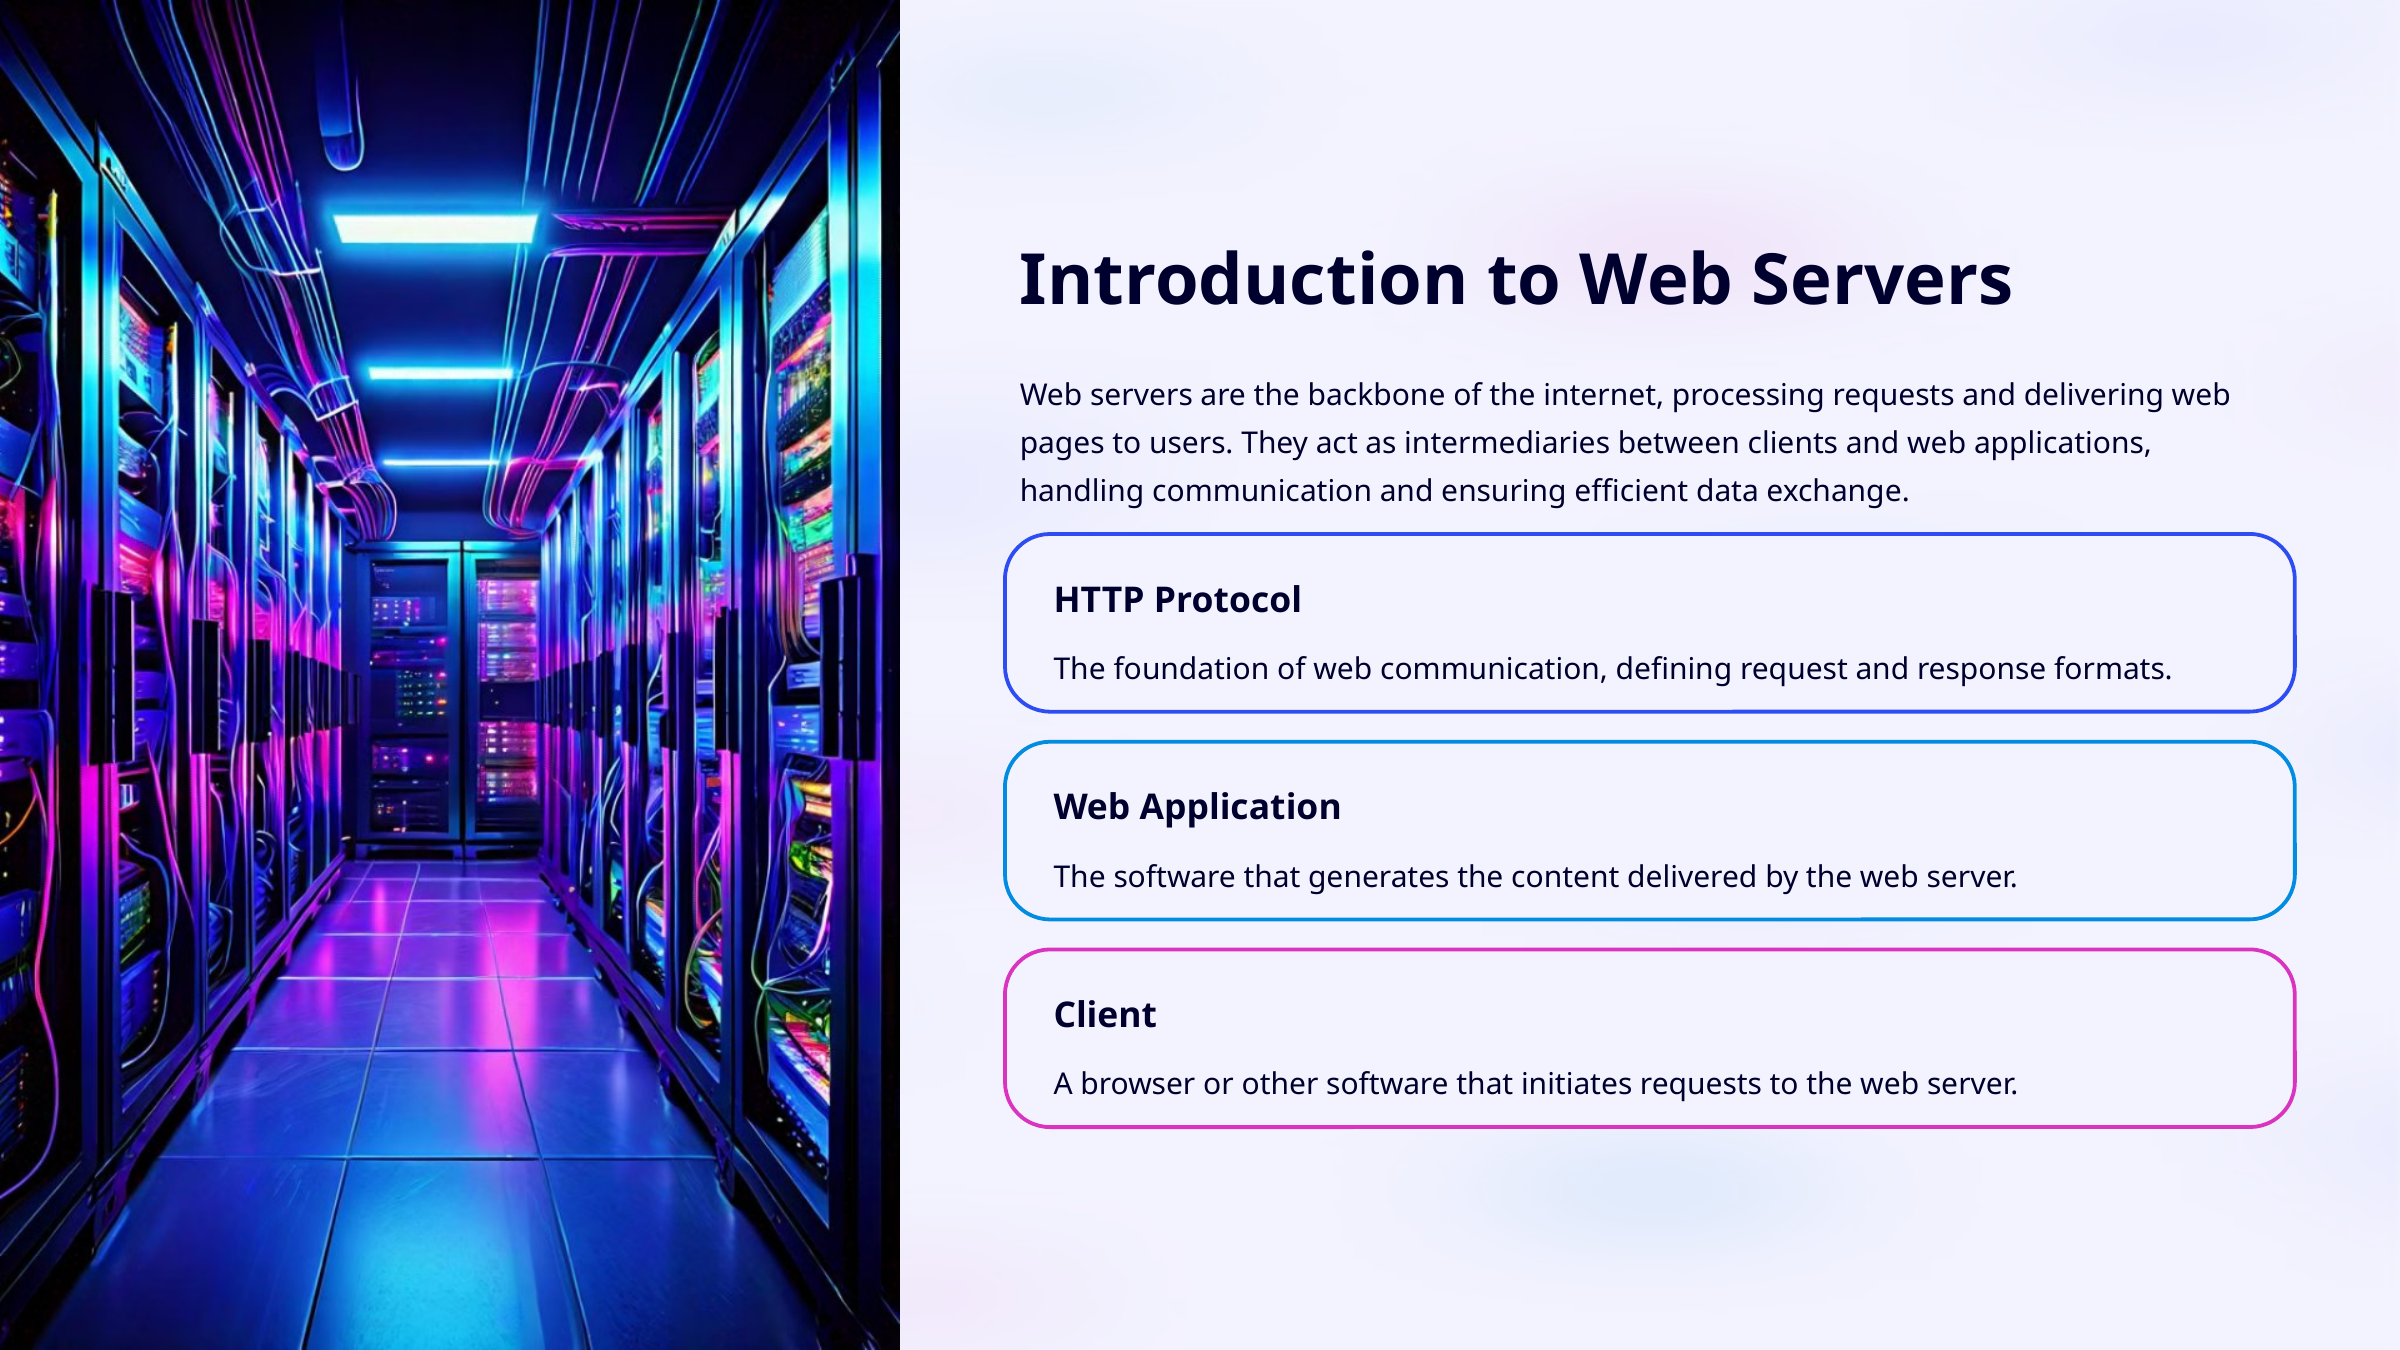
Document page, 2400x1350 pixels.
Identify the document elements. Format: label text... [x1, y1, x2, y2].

text_box Introduction to Web Servers [1005, 222, 1915, 312]
text_box Web servers are the backbone of the internet, processing requests and delivering web pages to users. They act as intermediaries between clients and web applications, handling communication and ensuring efficient data exchange. [1005, 356, 2295, 501]
text_box HTTP Protocol [1038, 567, 1392, 612]
text_box A browser or other software that initiates requests to the web server. [1038, 1045, 2262, 1094]
text_box Web Application [1038, 775, 1392, 820]
text_box The software that generates the content delivered by the web server. [1038, 837, 2262, 886]
text_box Client [1038, 983, 1392, 1028]
text_box The foundation of web communication, defining request and response formats. [1038, 629, 2262, 678]
picture [0, 0, 900, 1350]
text_box [900, 0, 2400, 1350]
